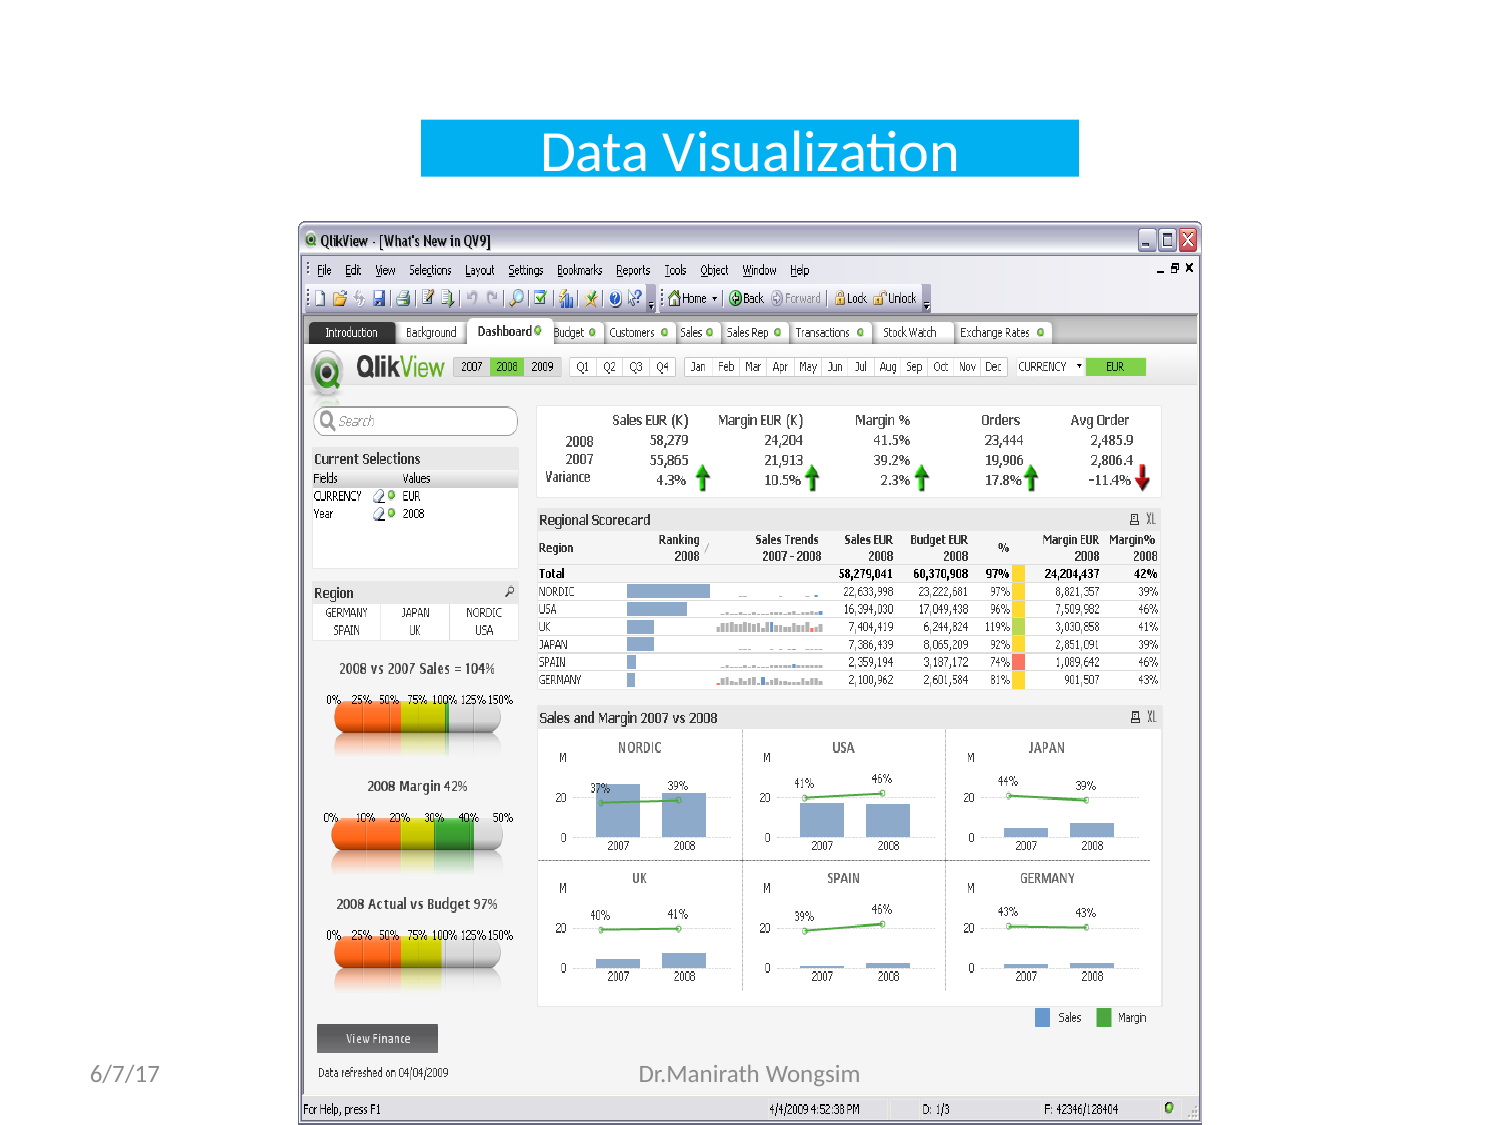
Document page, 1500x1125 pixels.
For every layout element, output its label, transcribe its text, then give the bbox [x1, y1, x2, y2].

text_box 06/07/2017 [74, 1042, 425, 1103]
picture [298, 221, 1202, 1125]
text_box Dr.Manirath Wongsim [512, 1042, 988, 1103]
text_box Data Visualization [421, 119, 1079, 177]
